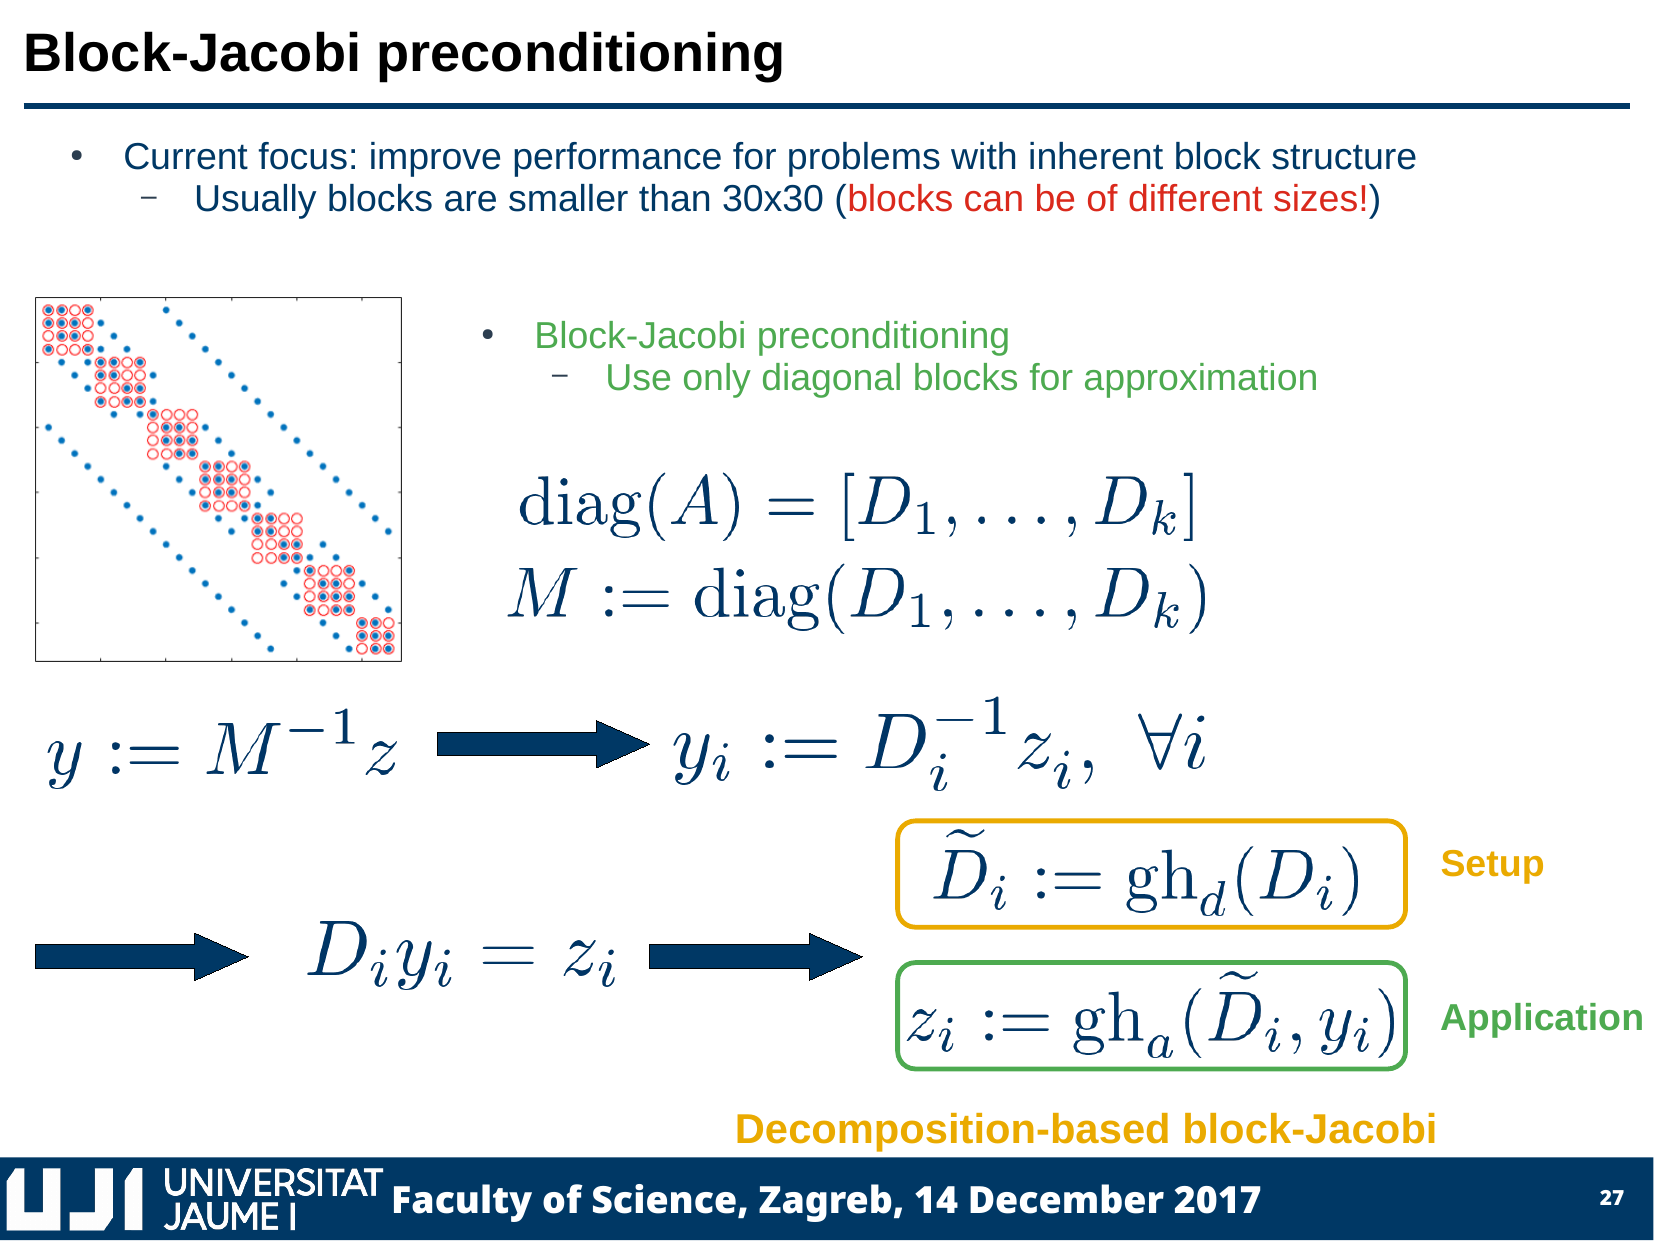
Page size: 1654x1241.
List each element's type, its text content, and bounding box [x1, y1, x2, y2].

text_box [437, 720, 650, 768]
text_box Decomposition-based block-Jacobi [720, 1098, 1453, 1160]
picture [519, 472, 1193, 541]
text_box Block-Jacobi preconditioning Use only diagonal blocks for approximation [448, 307, 1424, 414]
picture [933, 829, 1358, 916]
picture [35, 297, 402, 662]
picture [906, 971, 1394, 1058]
picture [47, 708, 397, 789]
picture [673, 696, 1205, 791]
text_box Setup [1425, 835, 1560, 893]
title Block-Jacobi preconditioning [23, 0, 1630, 107]
picture [307, 921, 615, 990]
text_box Current focus: improve performance for problems with inherent block structure Usually blocks are smaller than 30x30 (blocks can be of different sizes!) [37, 128, 1583, 260]
picture [507, 563, 1205, 634]
text_box [35, 933, 249, 981]
text_box [649, 933, 863, 981]
picture [0, 1158, 390, 1241]
text_box Application [1425, 988, 1654, 1046]
